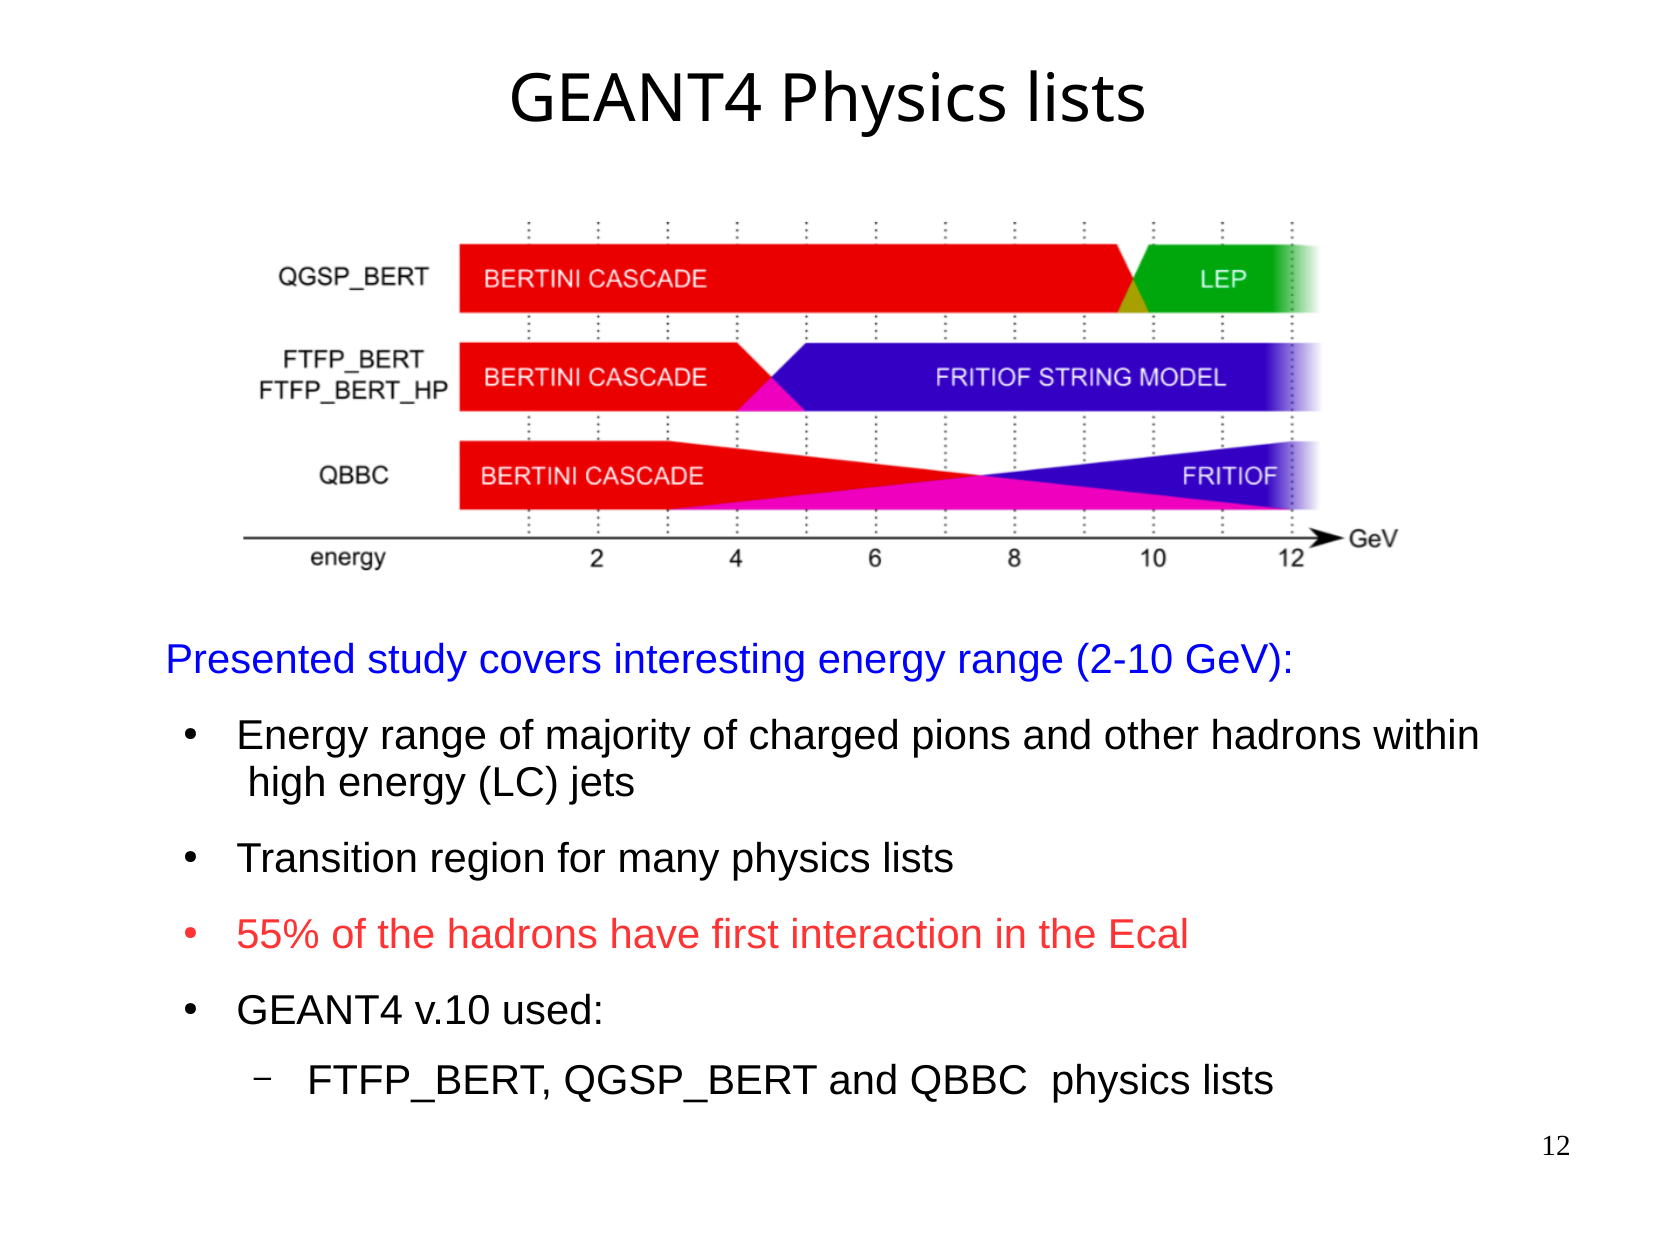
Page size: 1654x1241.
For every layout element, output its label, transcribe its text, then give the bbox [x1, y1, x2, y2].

title GEANT4 Physics lists [85, 52, 1571, 139]
picture [234, 201, 1452, 602]
list Presented study covers interesting energy range (2-10 GeV): Energy range of majority of charged pions and other hadrons within high energy (LC) jets Transition region for many physics lists 55% of the hadrons have first interaction in the Ecal GEANT4 v.10 used: FTFP_BERT, QGSP_BERT and QBBC physics lists [165, 636, 1504, 1173]
